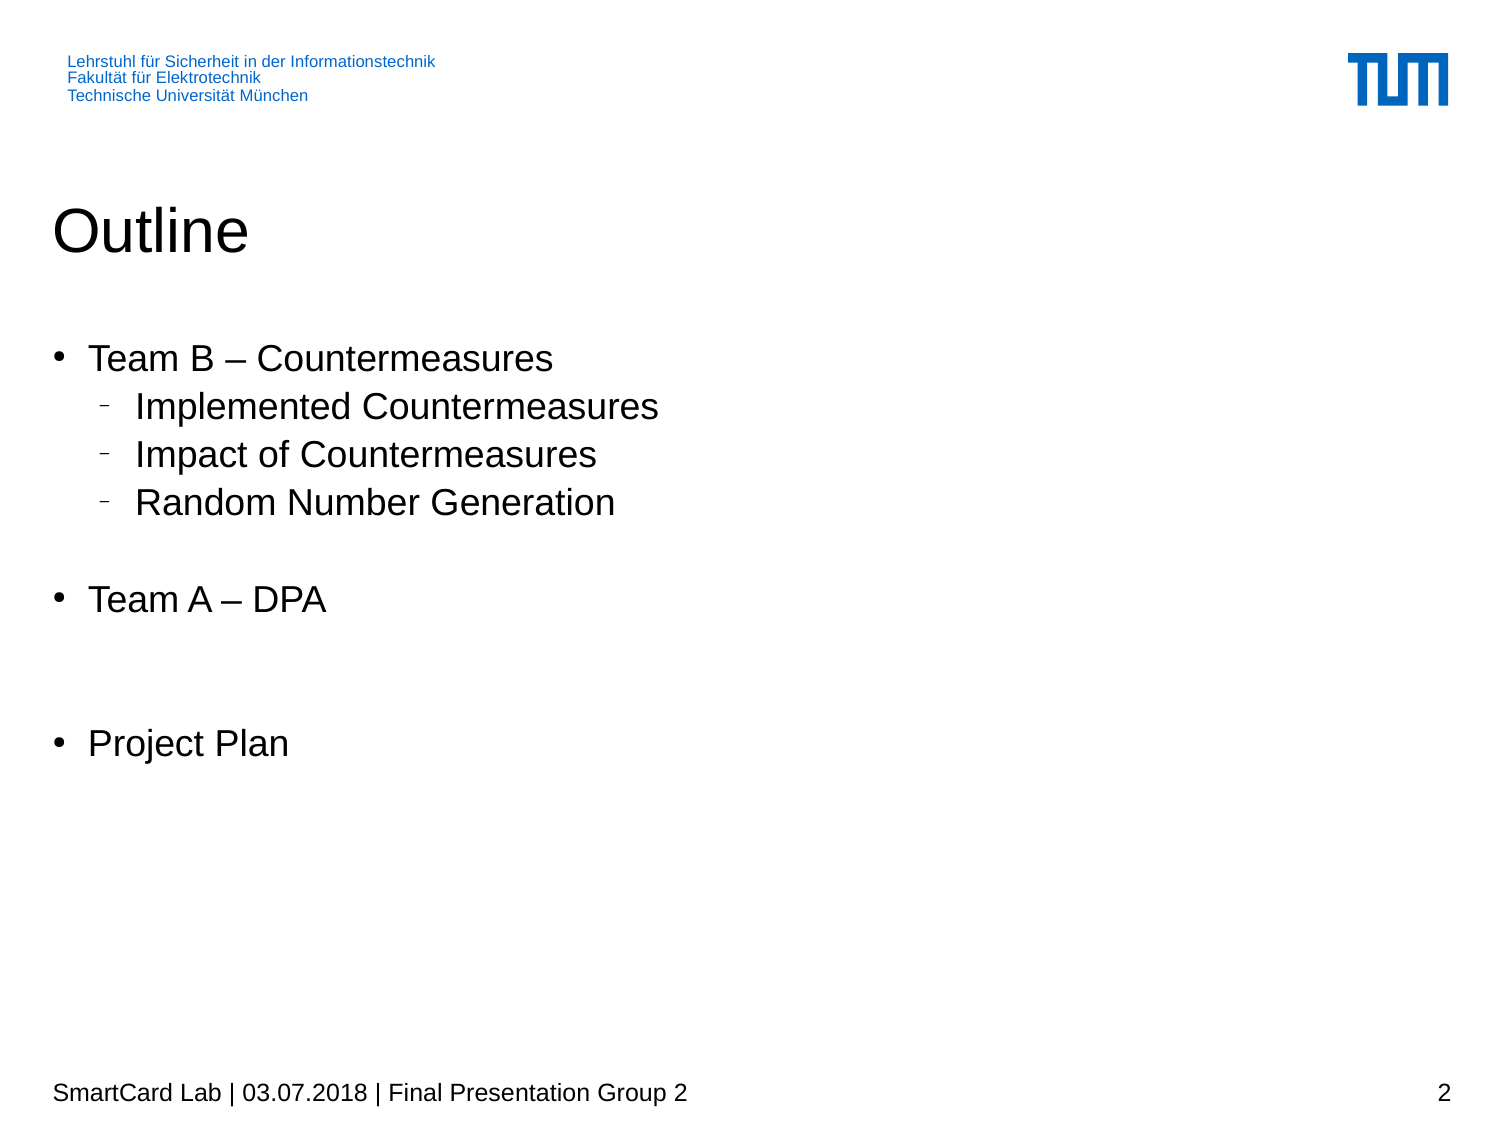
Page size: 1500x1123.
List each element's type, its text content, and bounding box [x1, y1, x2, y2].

title Outline [52, 195, 1453, 266]
list Team B – Countermeasures Implemented Countermeasures Impact of Countermeasures Random Number Generation Team A – DPA Project Plan [52, 330, 1453, 952]
